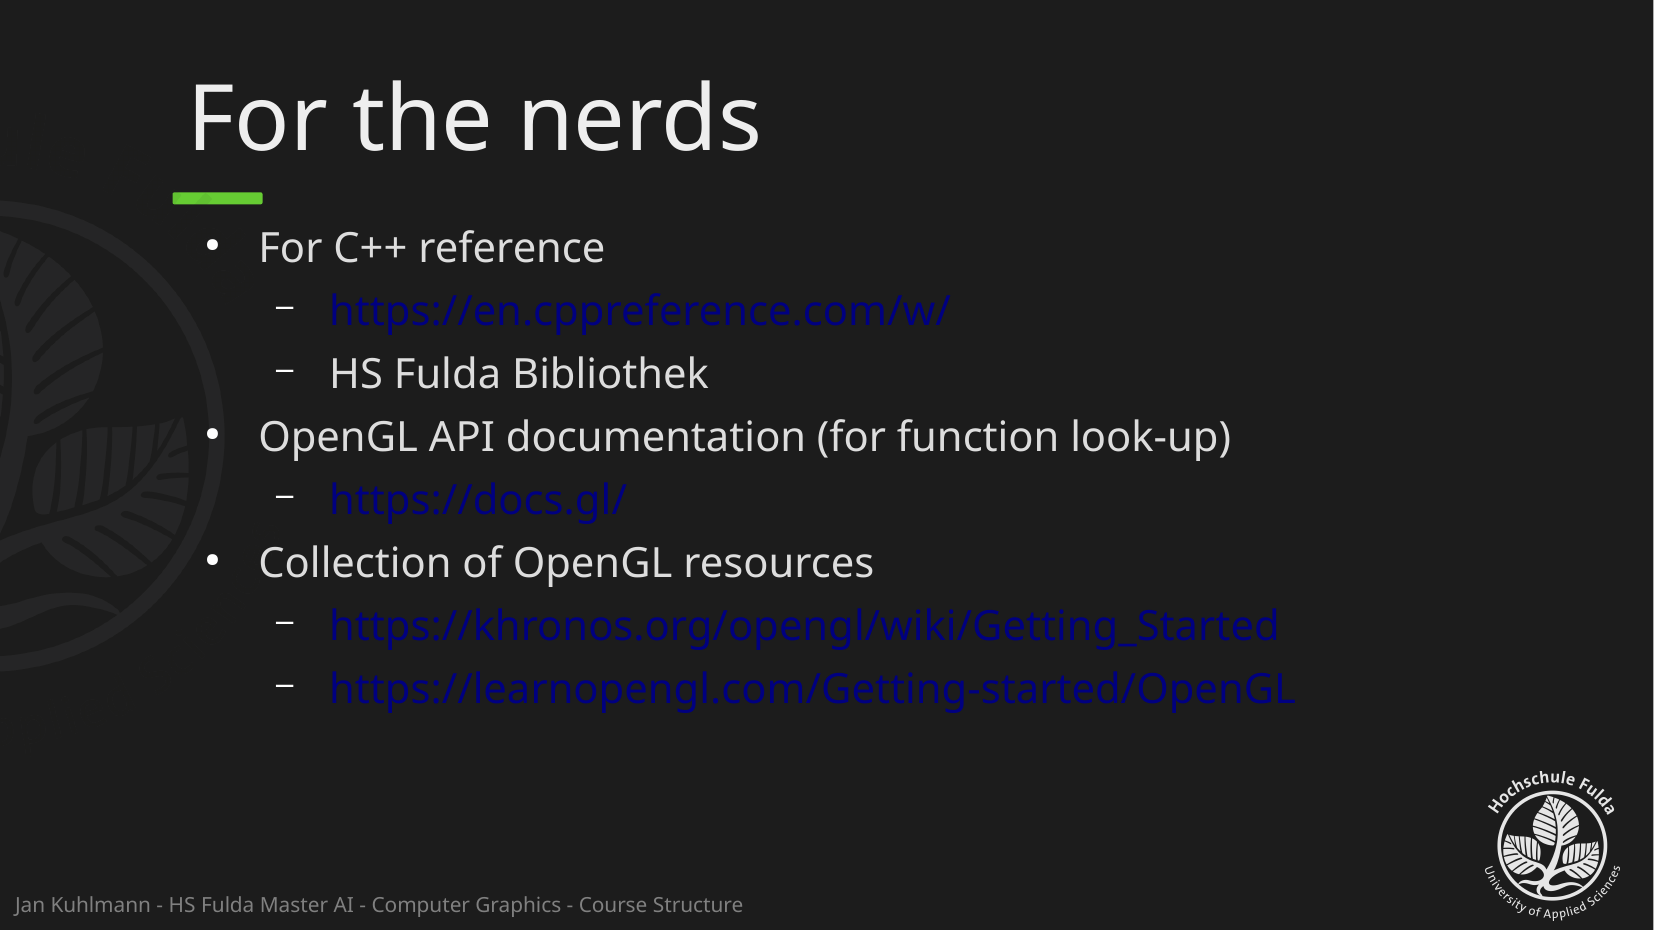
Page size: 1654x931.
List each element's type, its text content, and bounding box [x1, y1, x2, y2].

picture [1485, 771, 1620, 921]
title For the nerds [187, 37, 1571, 193]
list For C++ reference https://en.cppreference.com/w/ HS Fulda Bibliothek OpenGL API documentation (for function look-up) https://docs.gl/ Collection of OpenGL resources https://khronos.org/opengl/wiki/Getting_Started https://learnopengl.com/Getting-started/OpenGL [187, 217, 1571, 758]
